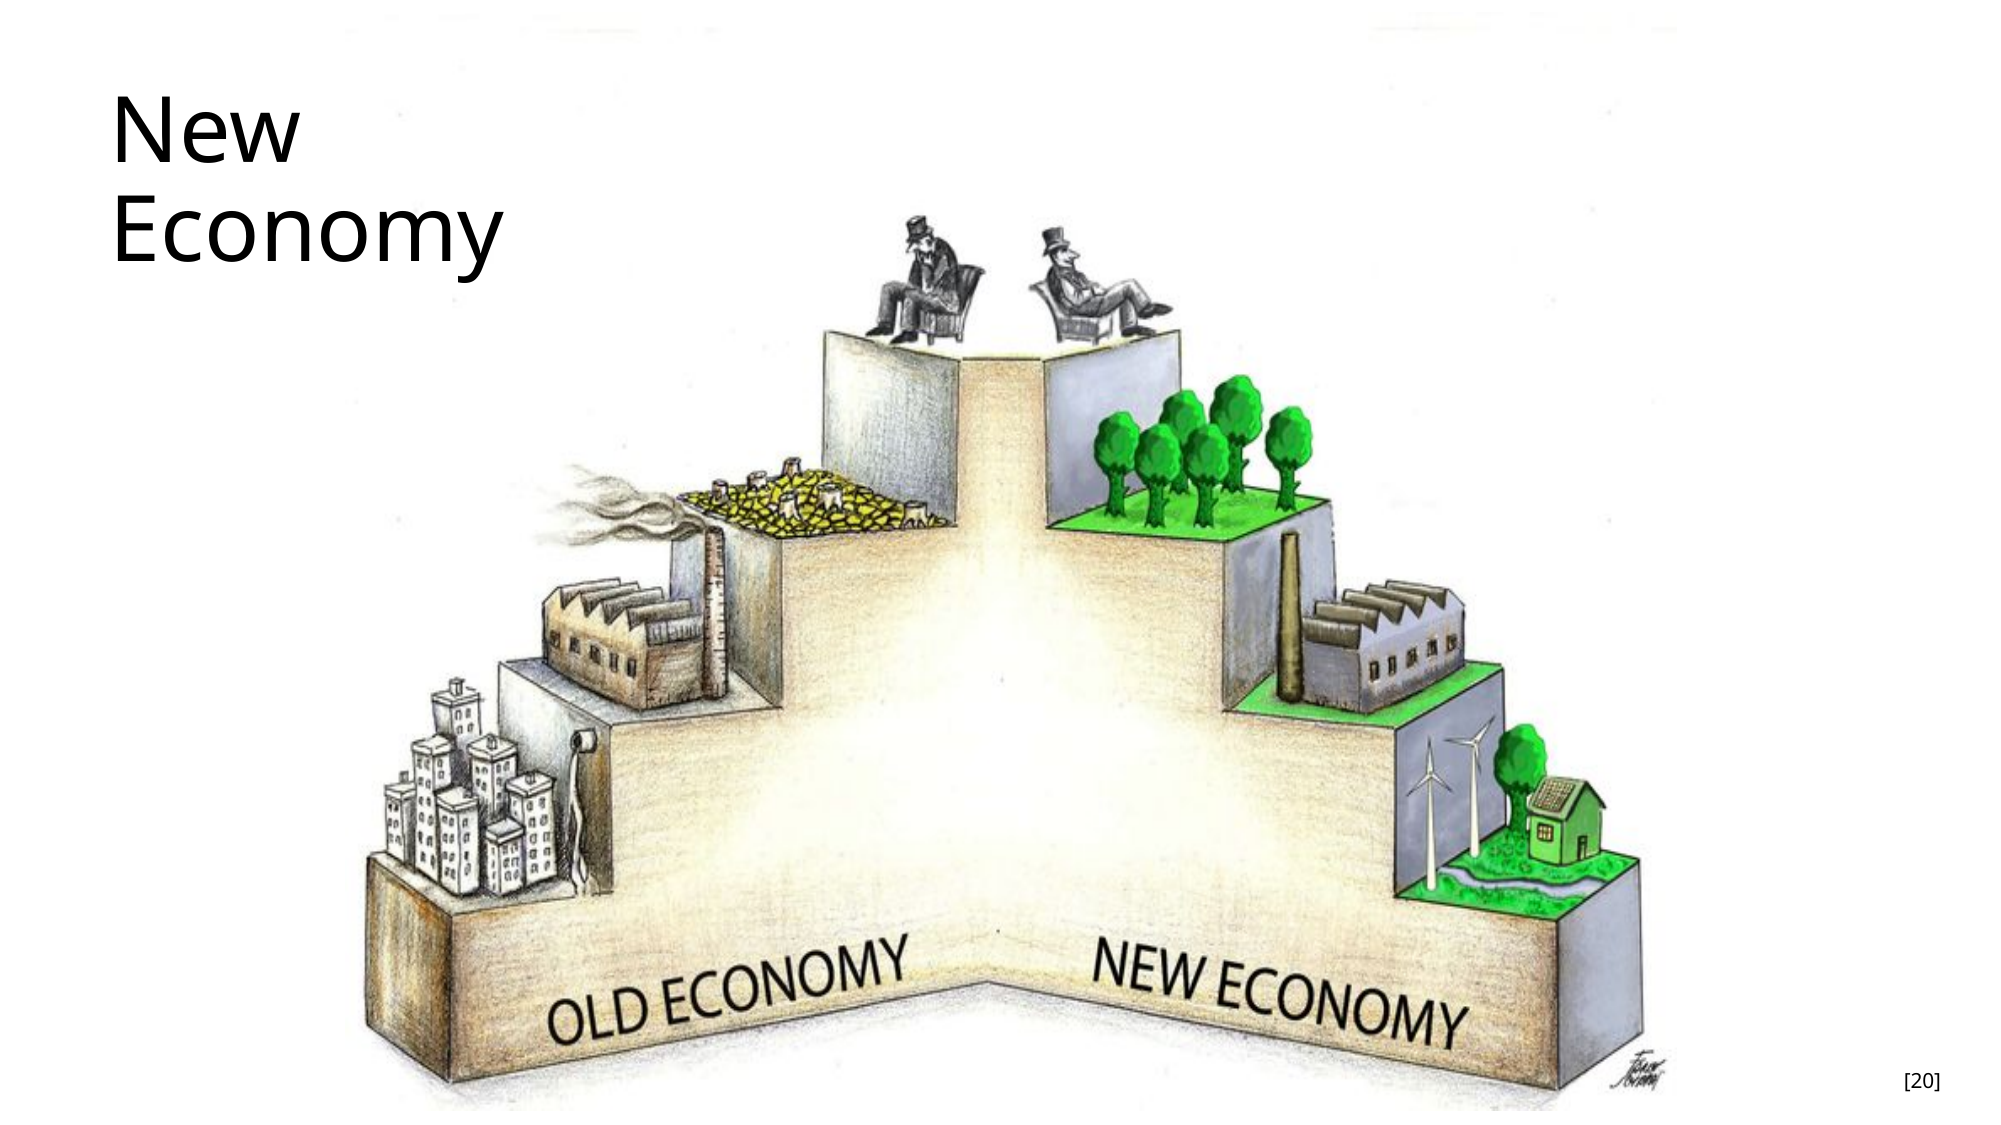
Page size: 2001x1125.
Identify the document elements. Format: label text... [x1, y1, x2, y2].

title [20] [1889, 1062, 1985, 1097]
title New Economy [94, 75, 719, 294]
picture [345, 12, 1677, 1111]
